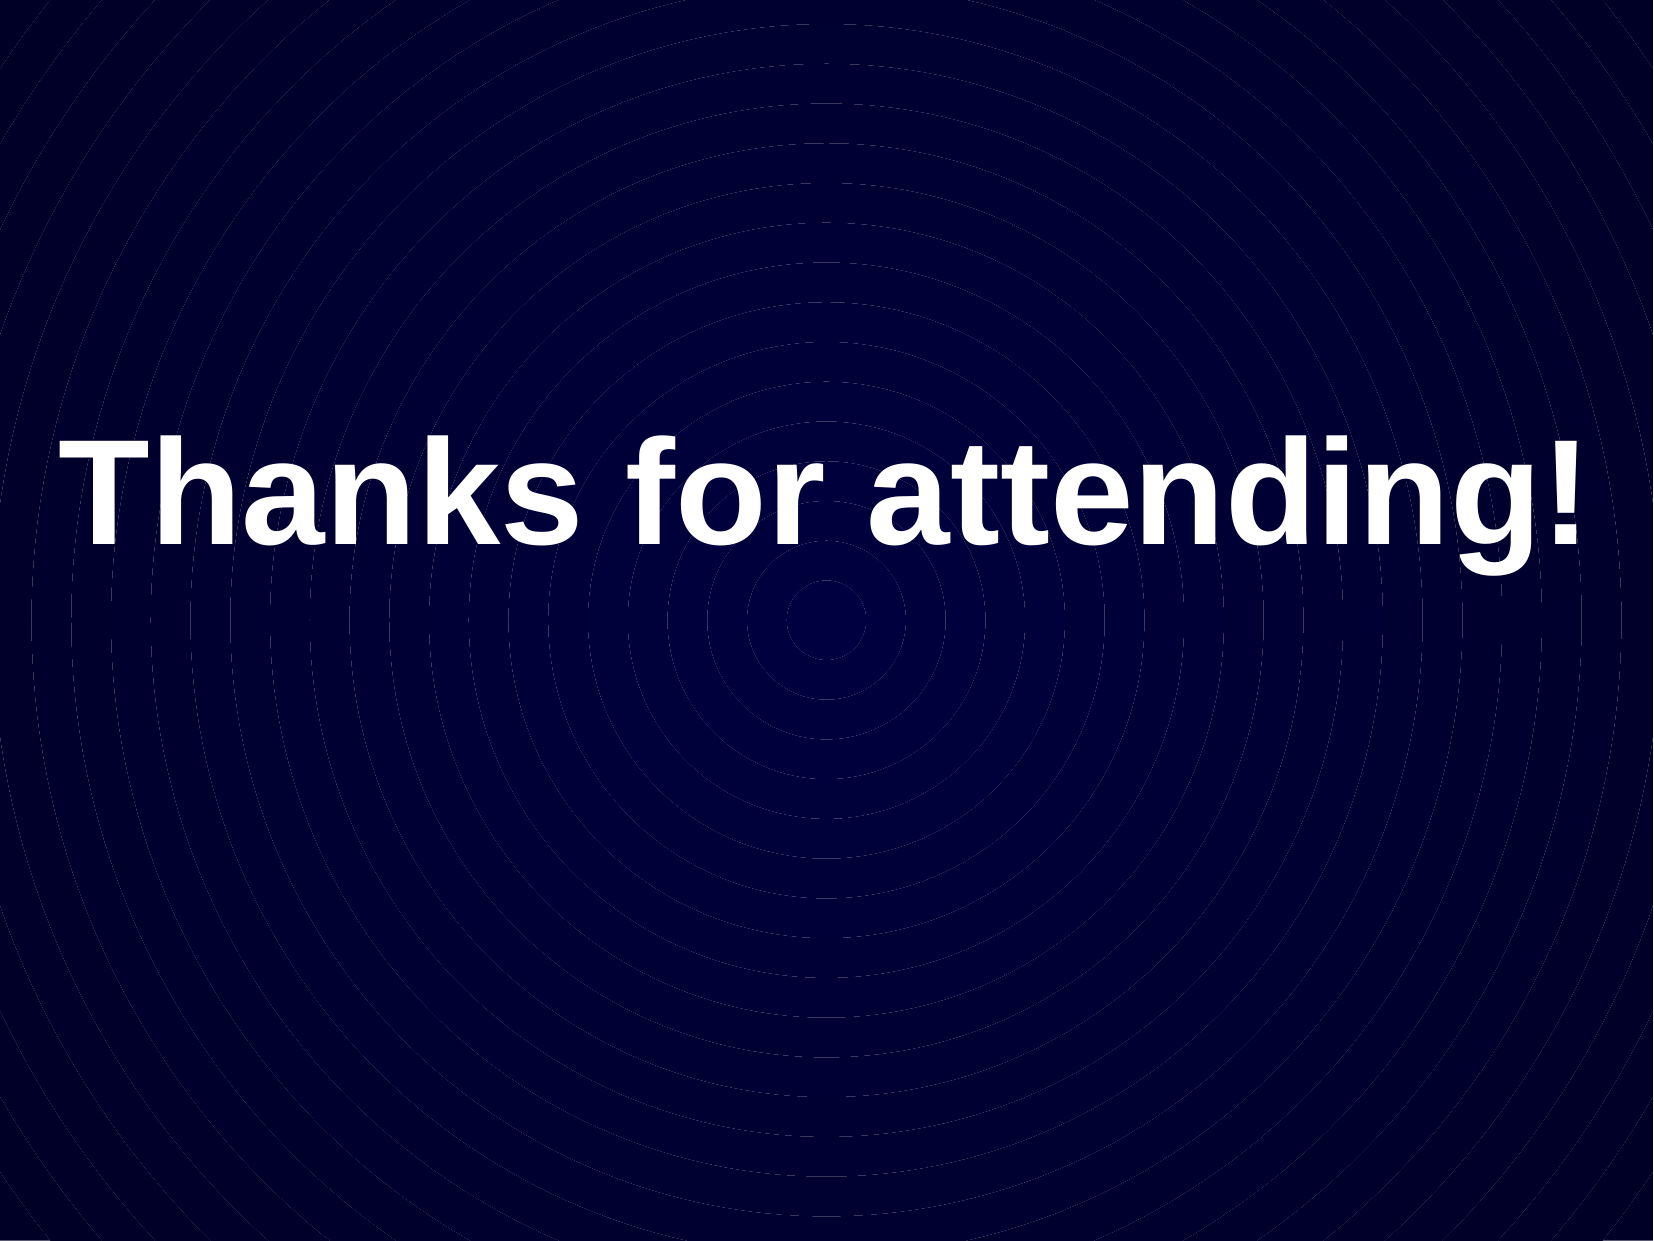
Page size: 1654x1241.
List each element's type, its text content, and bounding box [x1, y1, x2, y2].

text_box Thanks for attending! [23, 401, 1630, 780]
